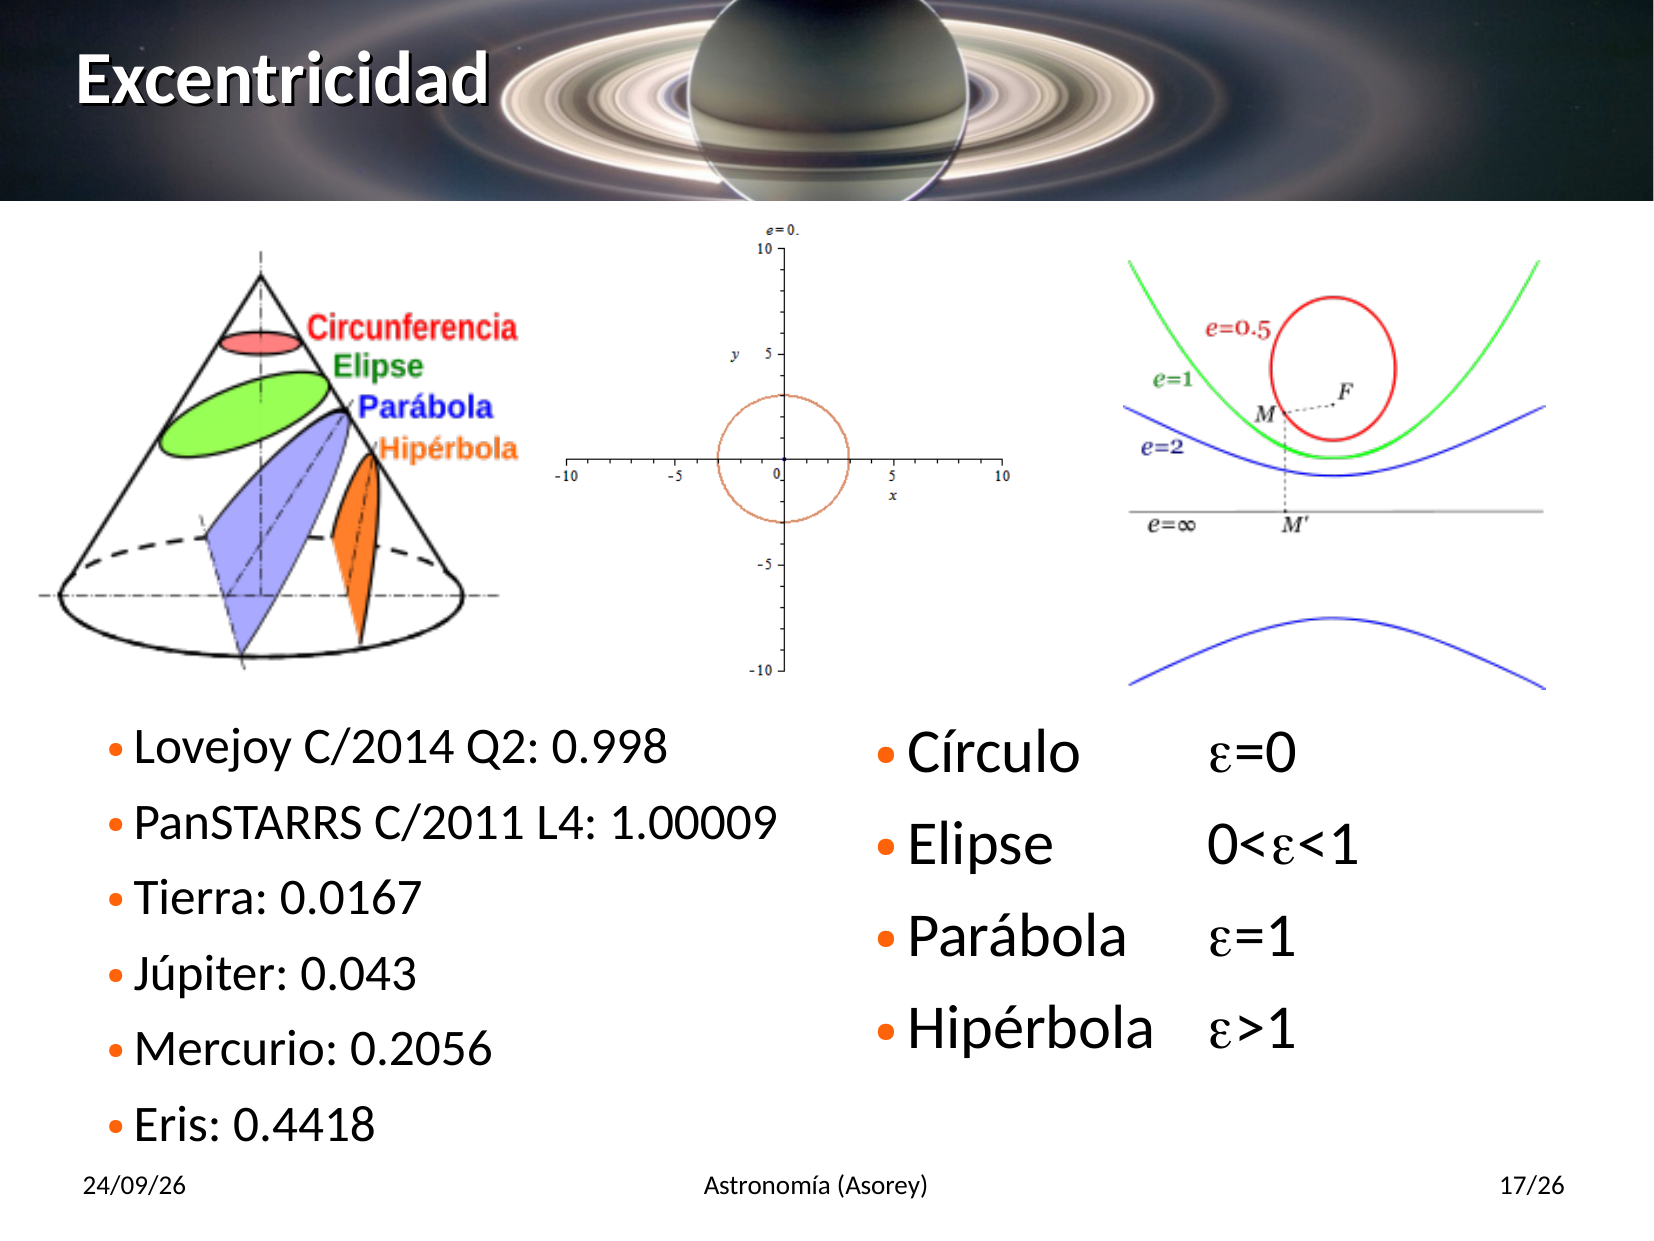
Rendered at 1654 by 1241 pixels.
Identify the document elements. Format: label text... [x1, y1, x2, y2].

picture [30, 215, 1017, 686]
list Lovejoy C/2014 Q2: 0.998 PanSTARRS C/2011 L4: 1.00009 Tierra: 0.0167 Júpiter: 0.043 Mercurio: 0.2056 Eris: 0.4418 [82, 725, 809, 1155]
picture [0, 0, 1654, 201]
picture [1123, 260, 1546, 691]
title Excentricidad [75, 19, 1564, 151]
list Círculo e=0 Elipse 0<e<1 Parábola e=1 Hipérbola e>1 [845, 725, 1572, 1155]
